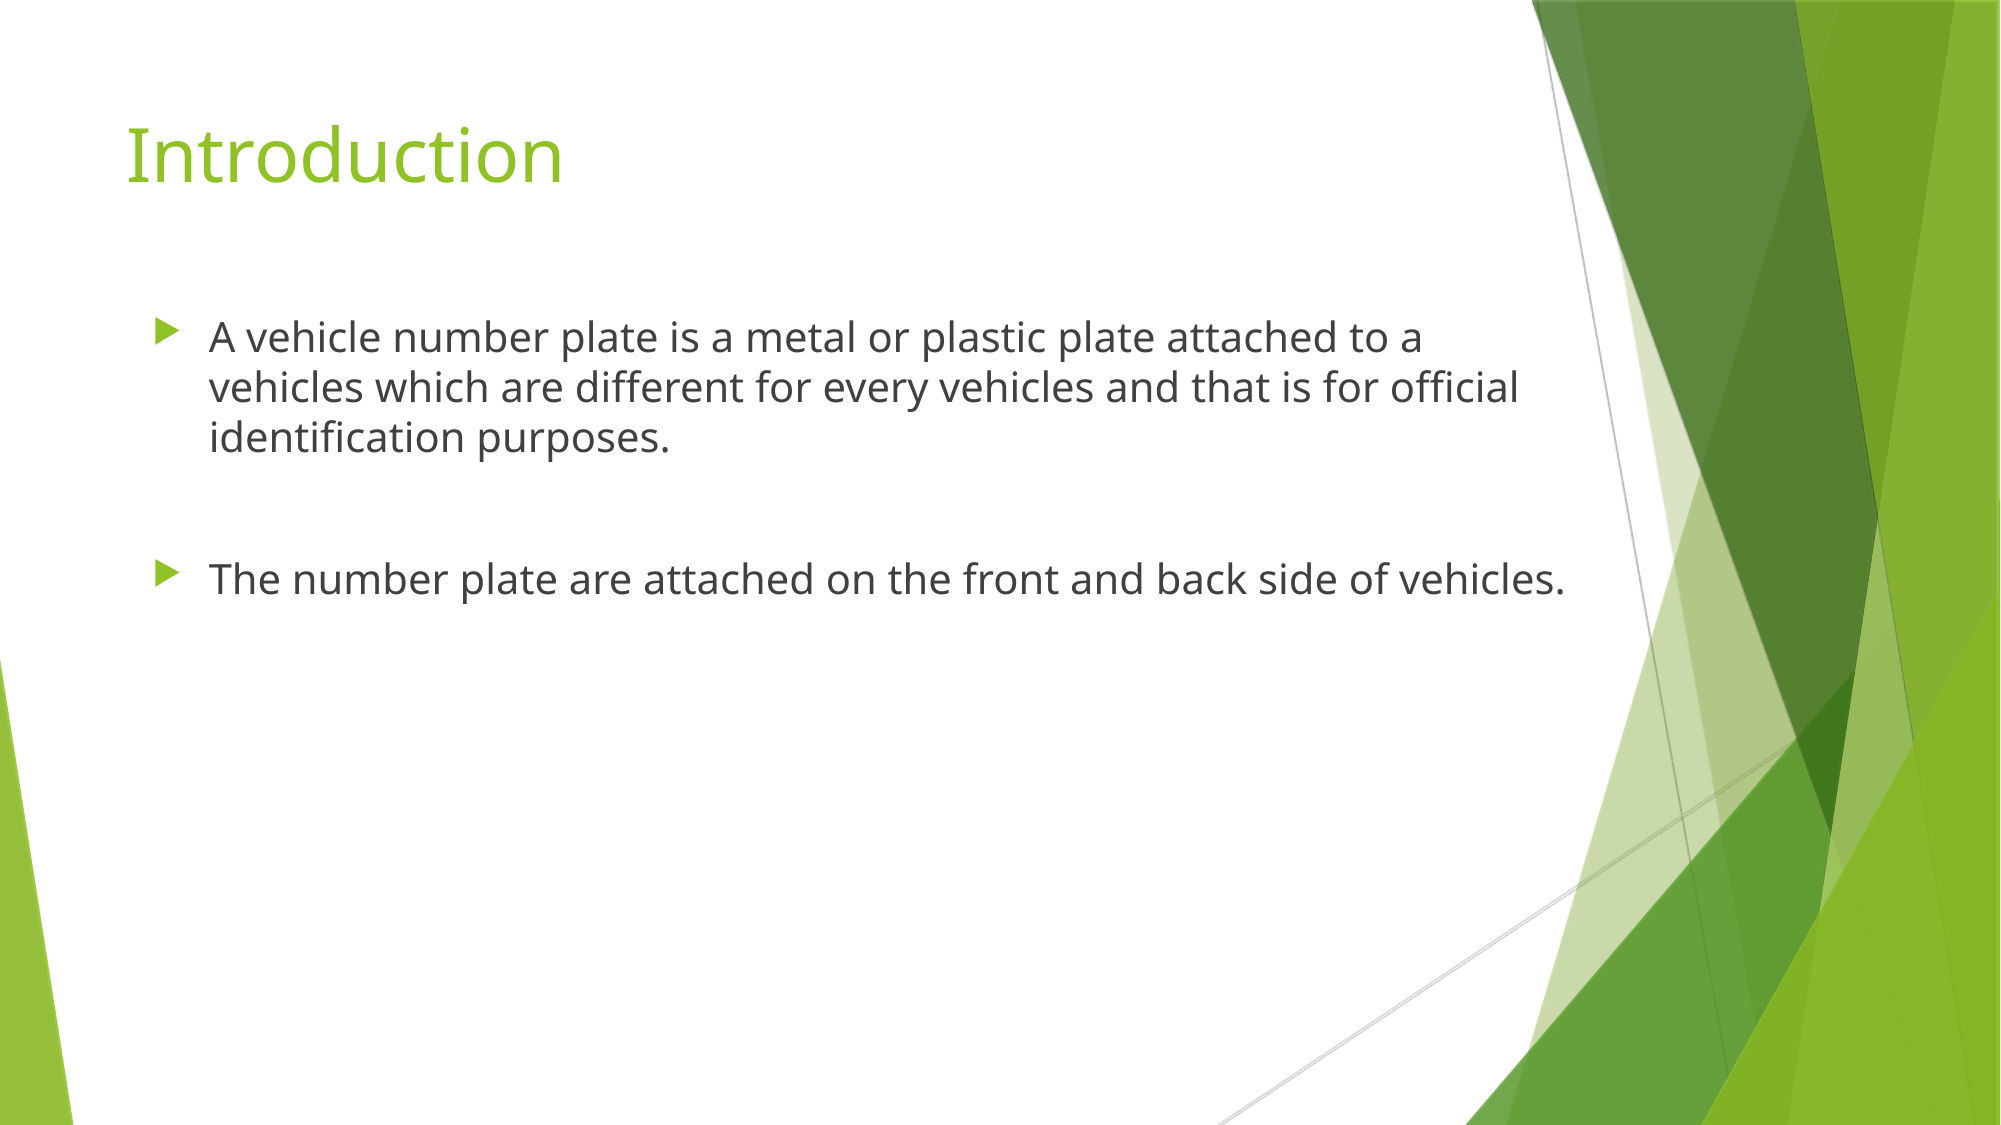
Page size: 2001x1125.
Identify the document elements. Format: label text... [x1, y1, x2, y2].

list A vehicle number plate is a metal or plastic plate attached to a vehicles which are different for every vehicles and that is for official identification purposes. The number plate are attached on the front and back side of vehicles. [137, 303, 1595, 1018]
title Introduction [111, 99, 1522, 317]
